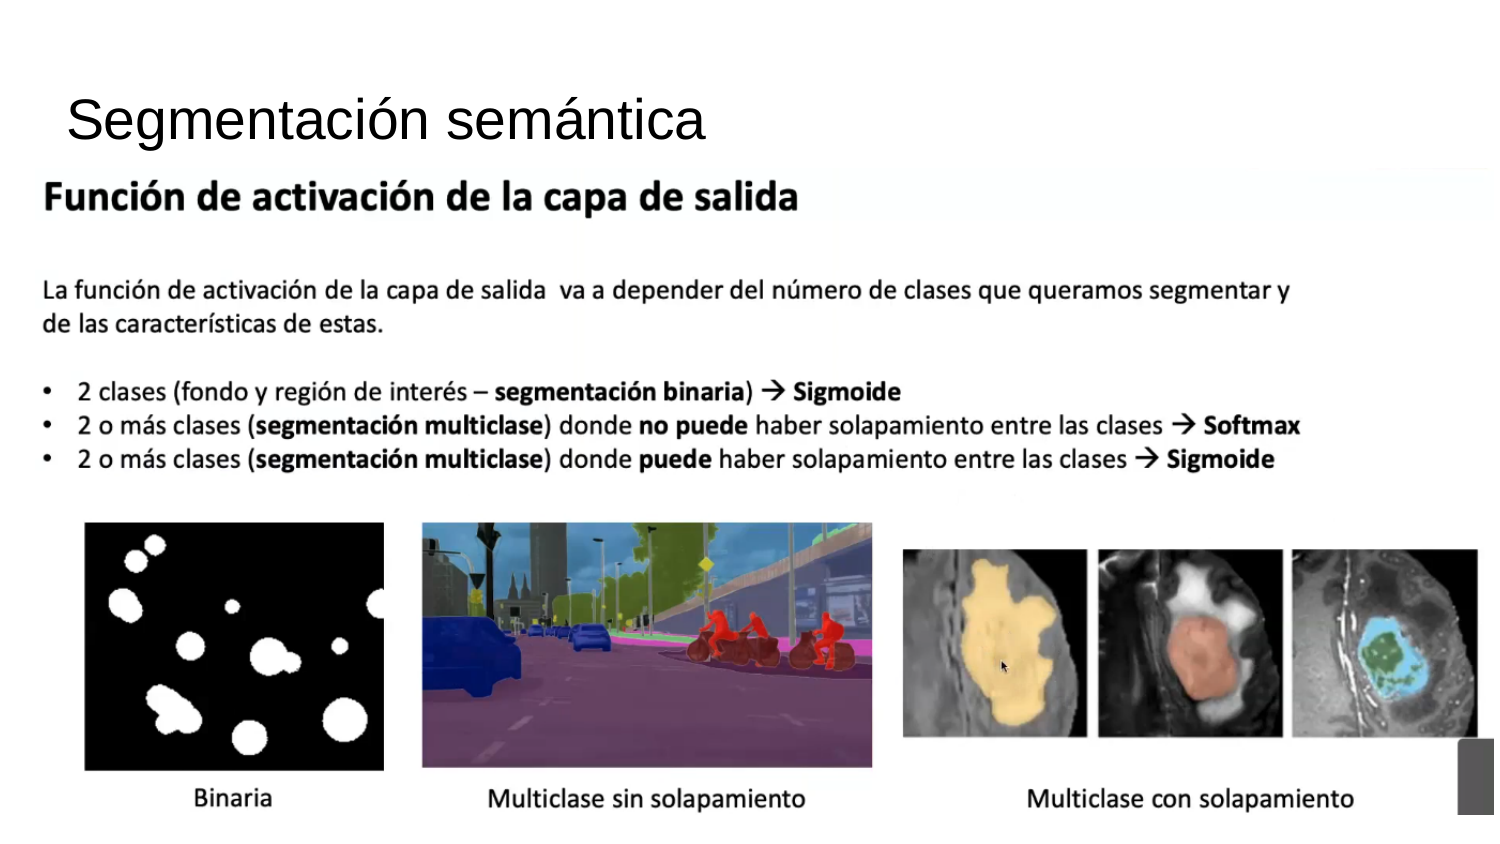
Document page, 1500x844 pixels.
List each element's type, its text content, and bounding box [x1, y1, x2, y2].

picture [35, 168, 1494, 815]
title Segmentación semántica [51, 72, 1449, 167]
